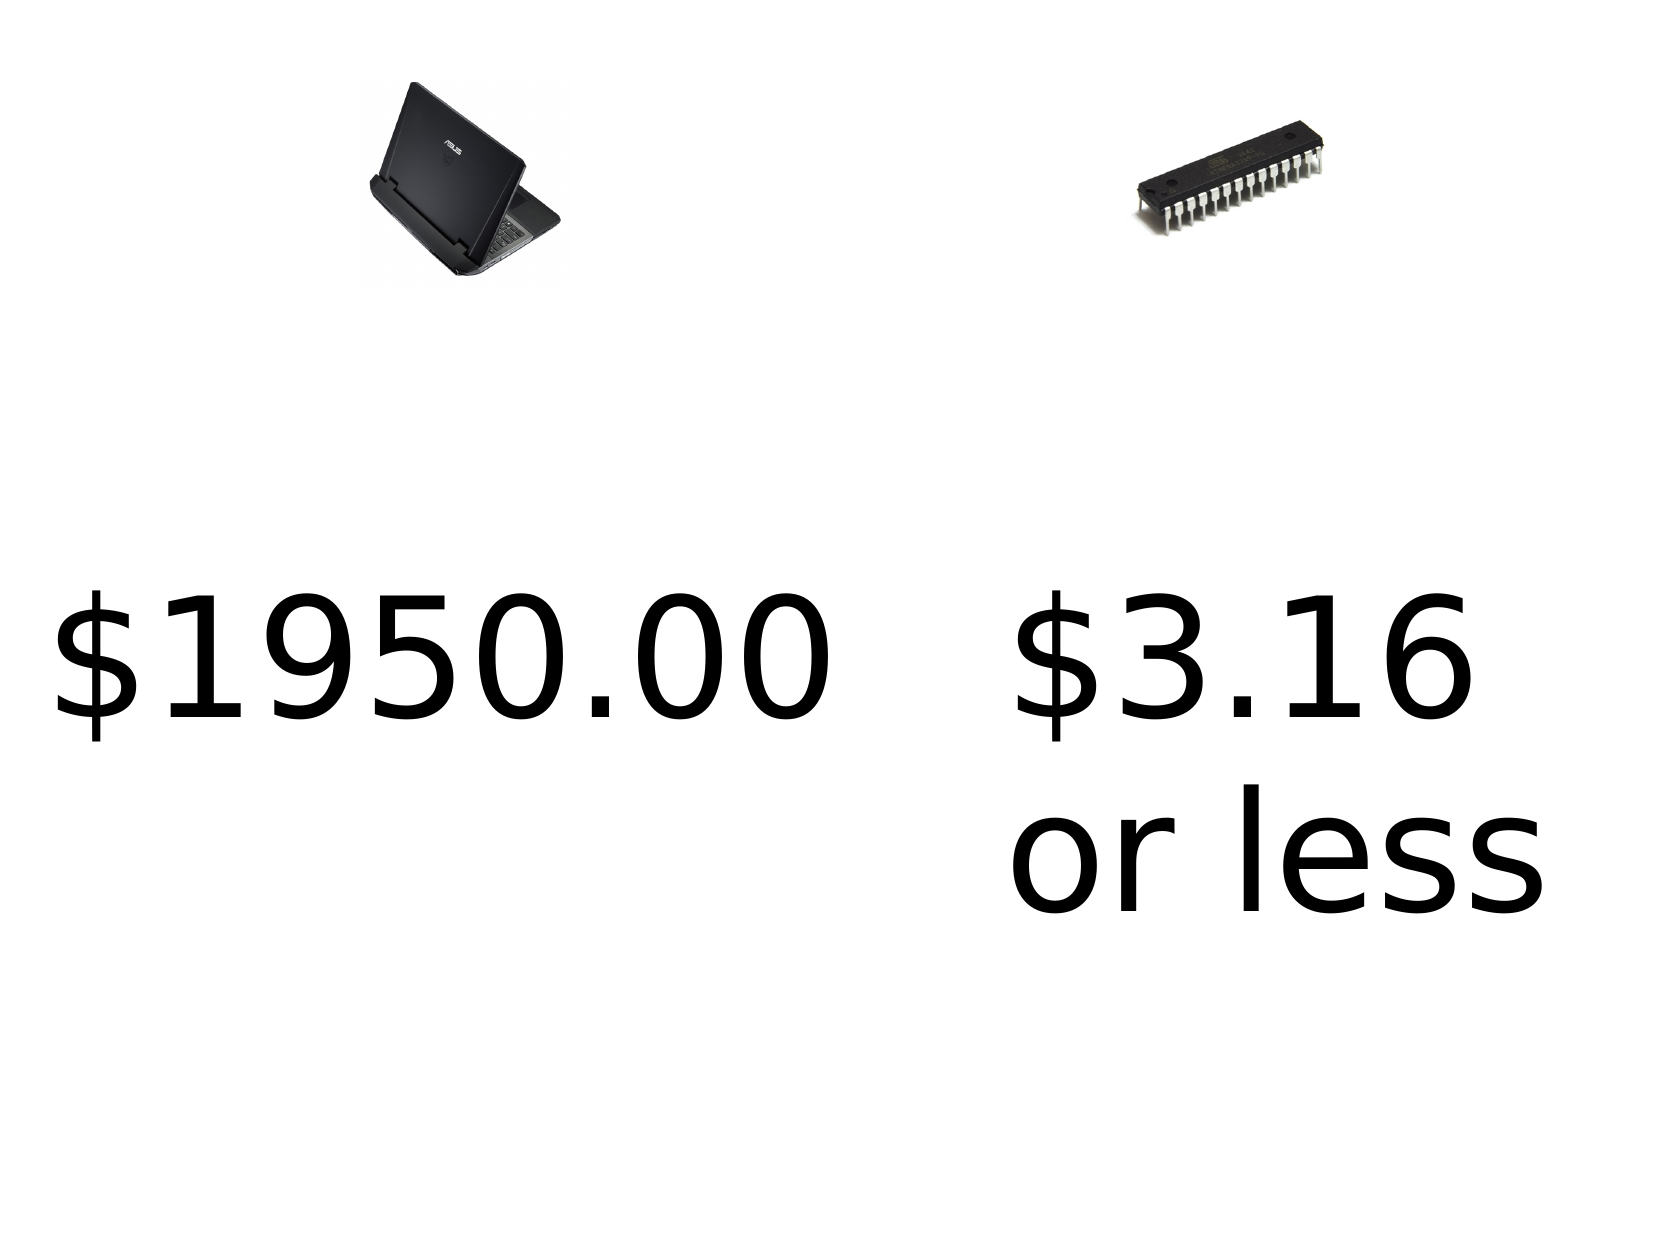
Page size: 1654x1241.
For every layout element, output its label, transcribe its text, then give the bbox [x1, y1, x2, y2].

text_box $3.16 or less [990, 555, 1606, 958]
picture [1125, 98, 1334, 256]
picture [358, 74, 571, 287]
text_box $1950.00 [30, 555, 916, 796]
